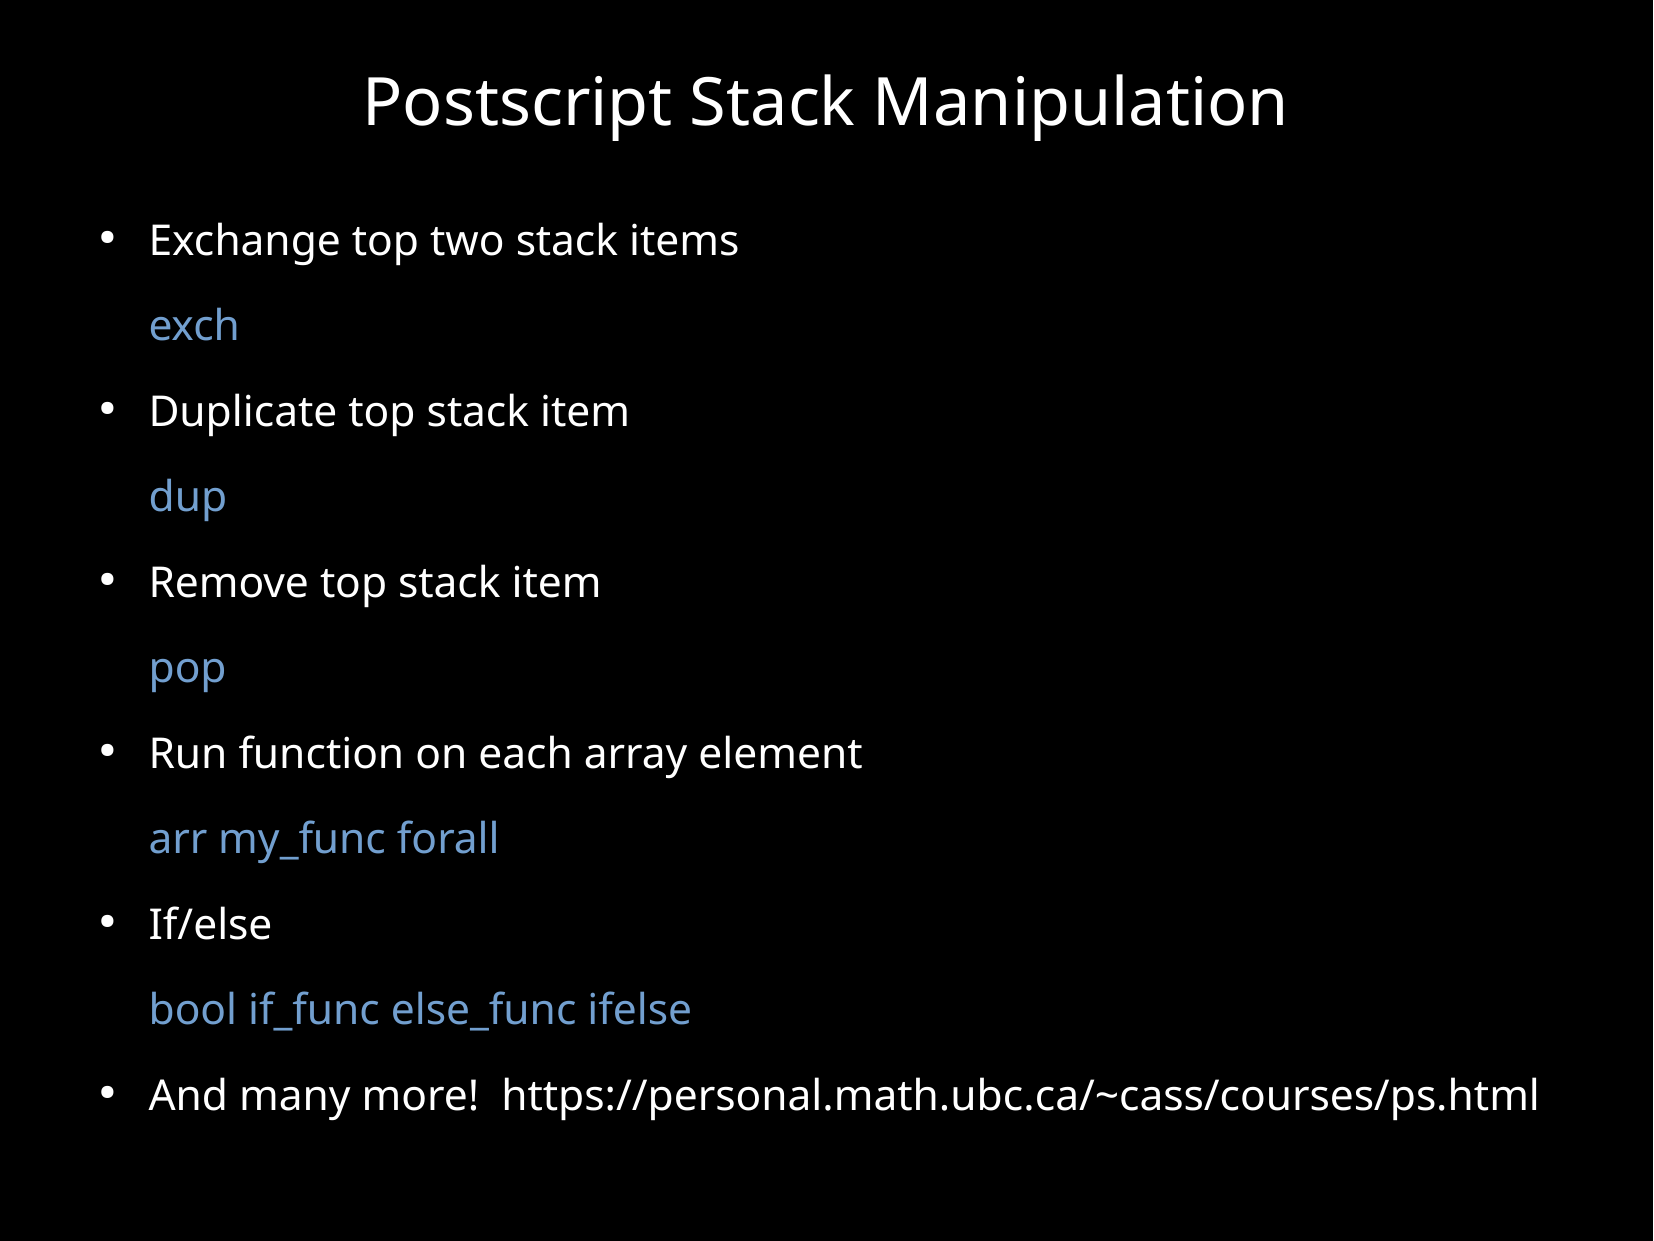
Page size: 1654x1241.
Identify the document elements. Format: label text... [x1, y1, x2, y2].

title Postscript Stack Manipulation [82, 49, 1571, 151]
list Exchange top two stack items exch Duplicate top stack item dup Remove top stack item pop Run function on each array element arr my_func forall If/else bool if_func else_func ifelse And many more! https://personal.math.ubc.ca/~cass/courses/ps.html [82, 210, 1571, 1171]
